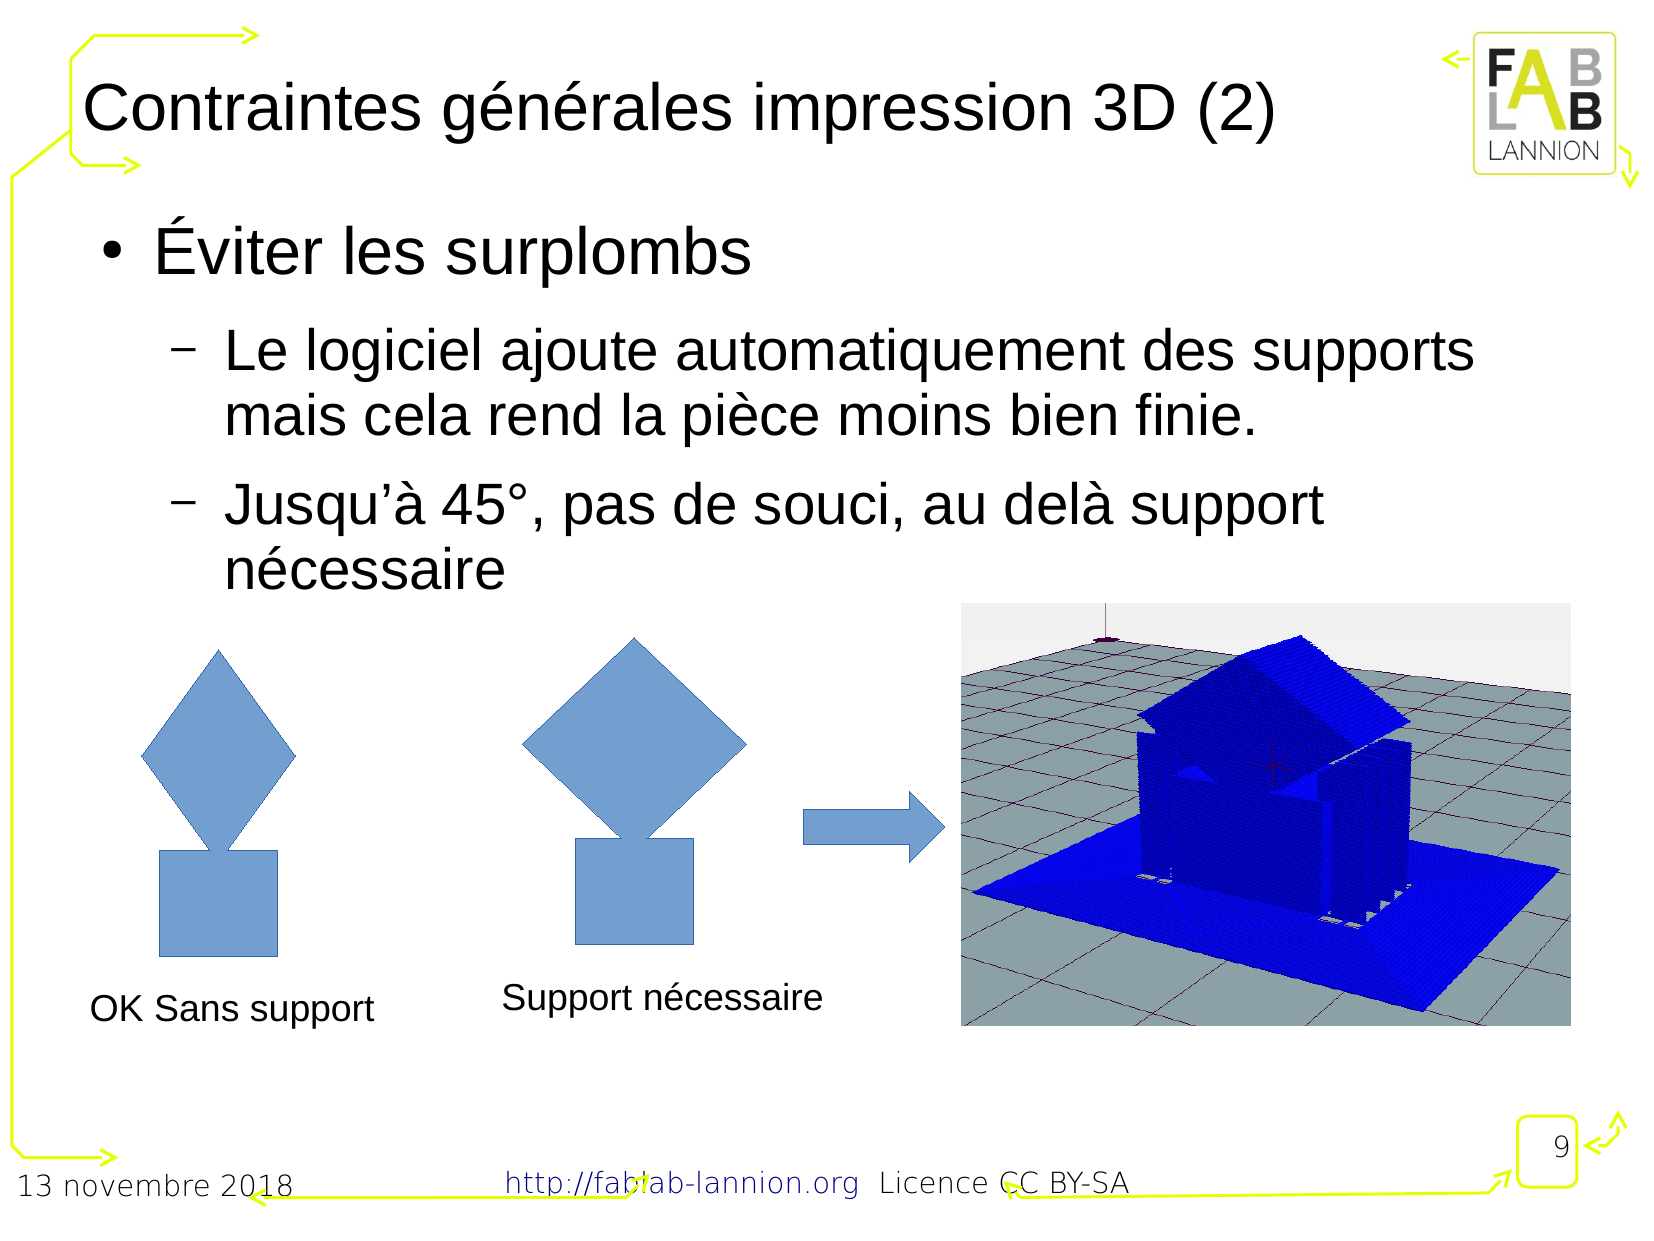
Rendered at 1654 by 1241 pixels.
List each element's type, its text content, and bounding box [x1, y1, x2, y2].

text_box [141, 649, 296, 957]
text_box [522, 637, 747, 945]
text_box OK Sans support [74, 980, 390, 1038]
picture [1470, 29, 1619, 178]
text_box [803, 791, 945, 863]
list Éviter les surplombs Le logiciel ajoute automatiquement des supports mais cela rend la pièce moins bien finie. Jusqu’à 45°, pas de souci, au delà support nécessaire [82, 213, 1571, 1111]
text_box Support nécessaire [486, 968, 839, 1028]
title Contraintes générales impression 3D (2) [82, 49, 1441, 166]
picture [961, 603, 1571, 1026]
